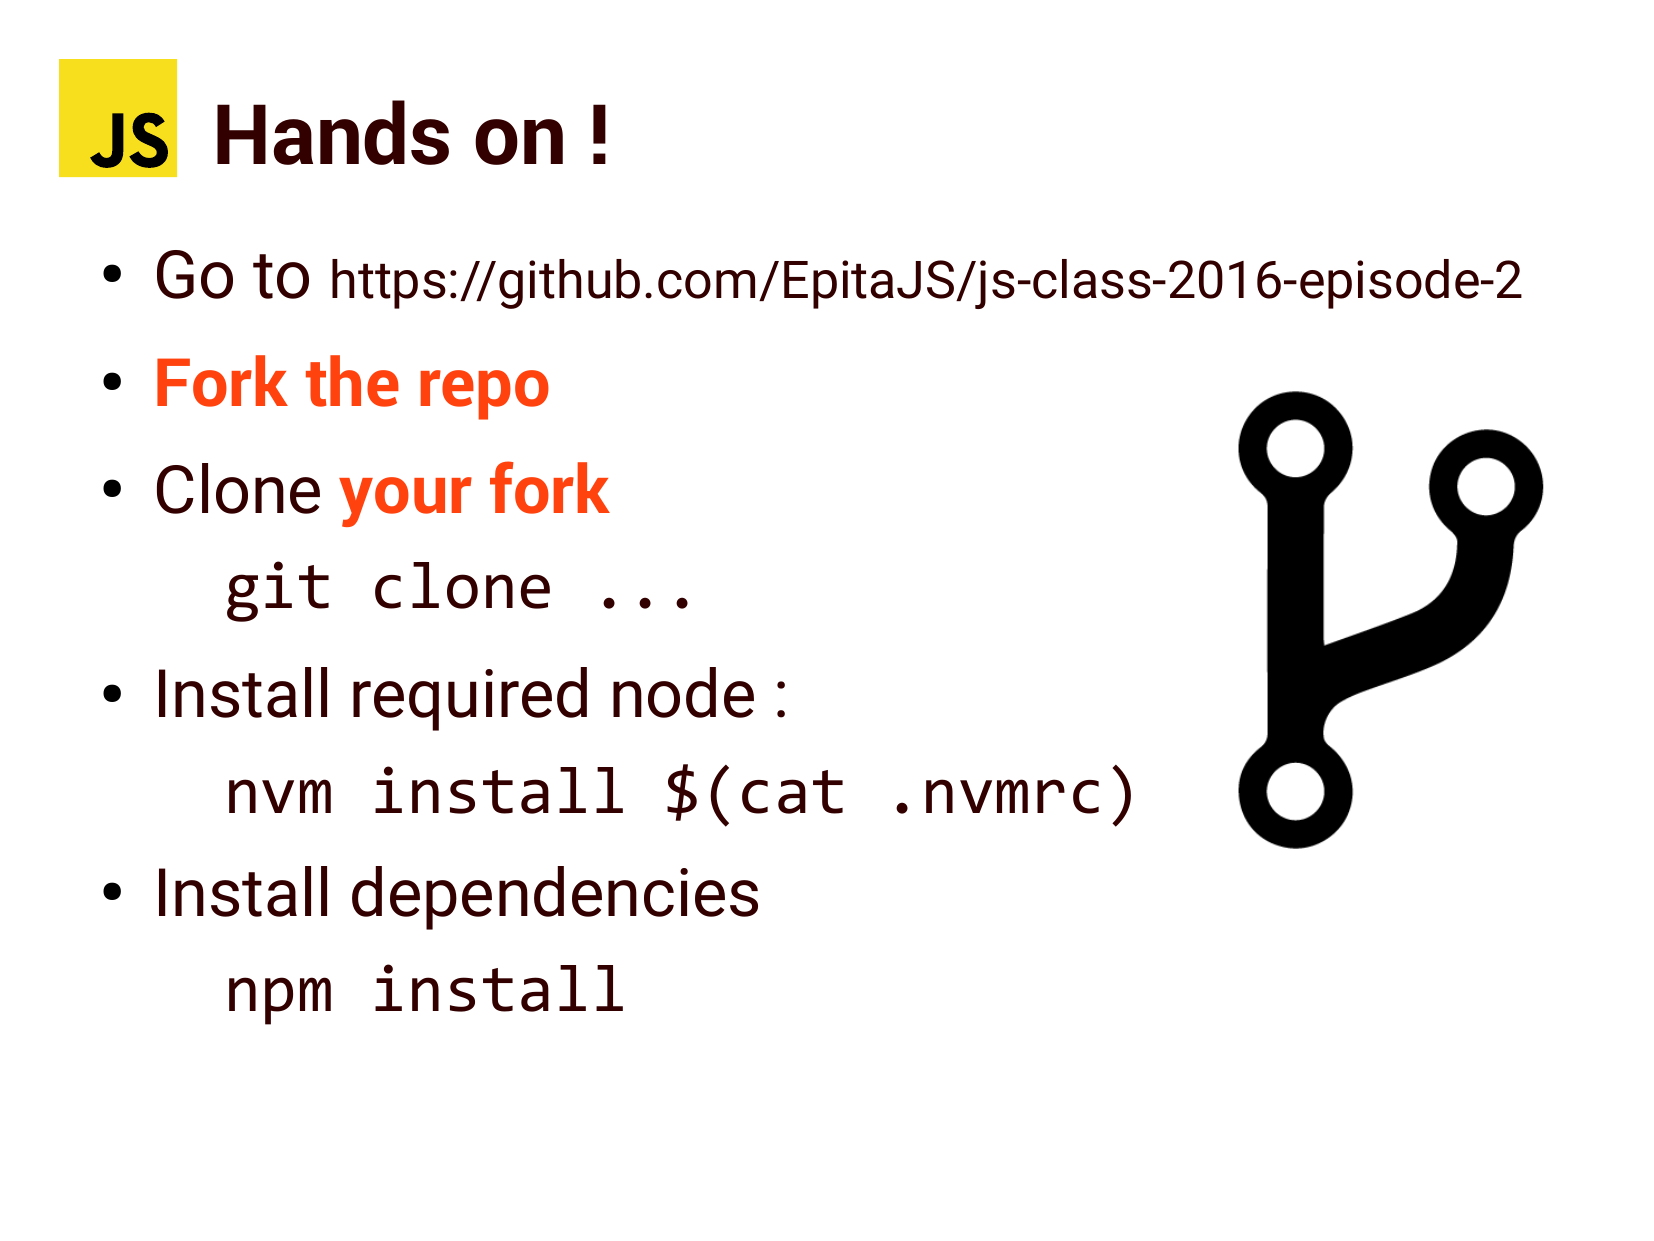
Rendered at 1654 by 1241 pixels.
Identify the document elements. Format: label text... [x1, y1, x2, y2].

picture [1098, 340, 1654, 898]
list Go to https://github.com/EpitaJS/js-class-2016-episode-2 Fork the repo Clone your fork git clone ... Install required node : nvm install $(cat .nvmrc) Install dependencies npm install [82, 236, 1571, 1181]
title Hands on ! [194, 72, 1559, 201]
